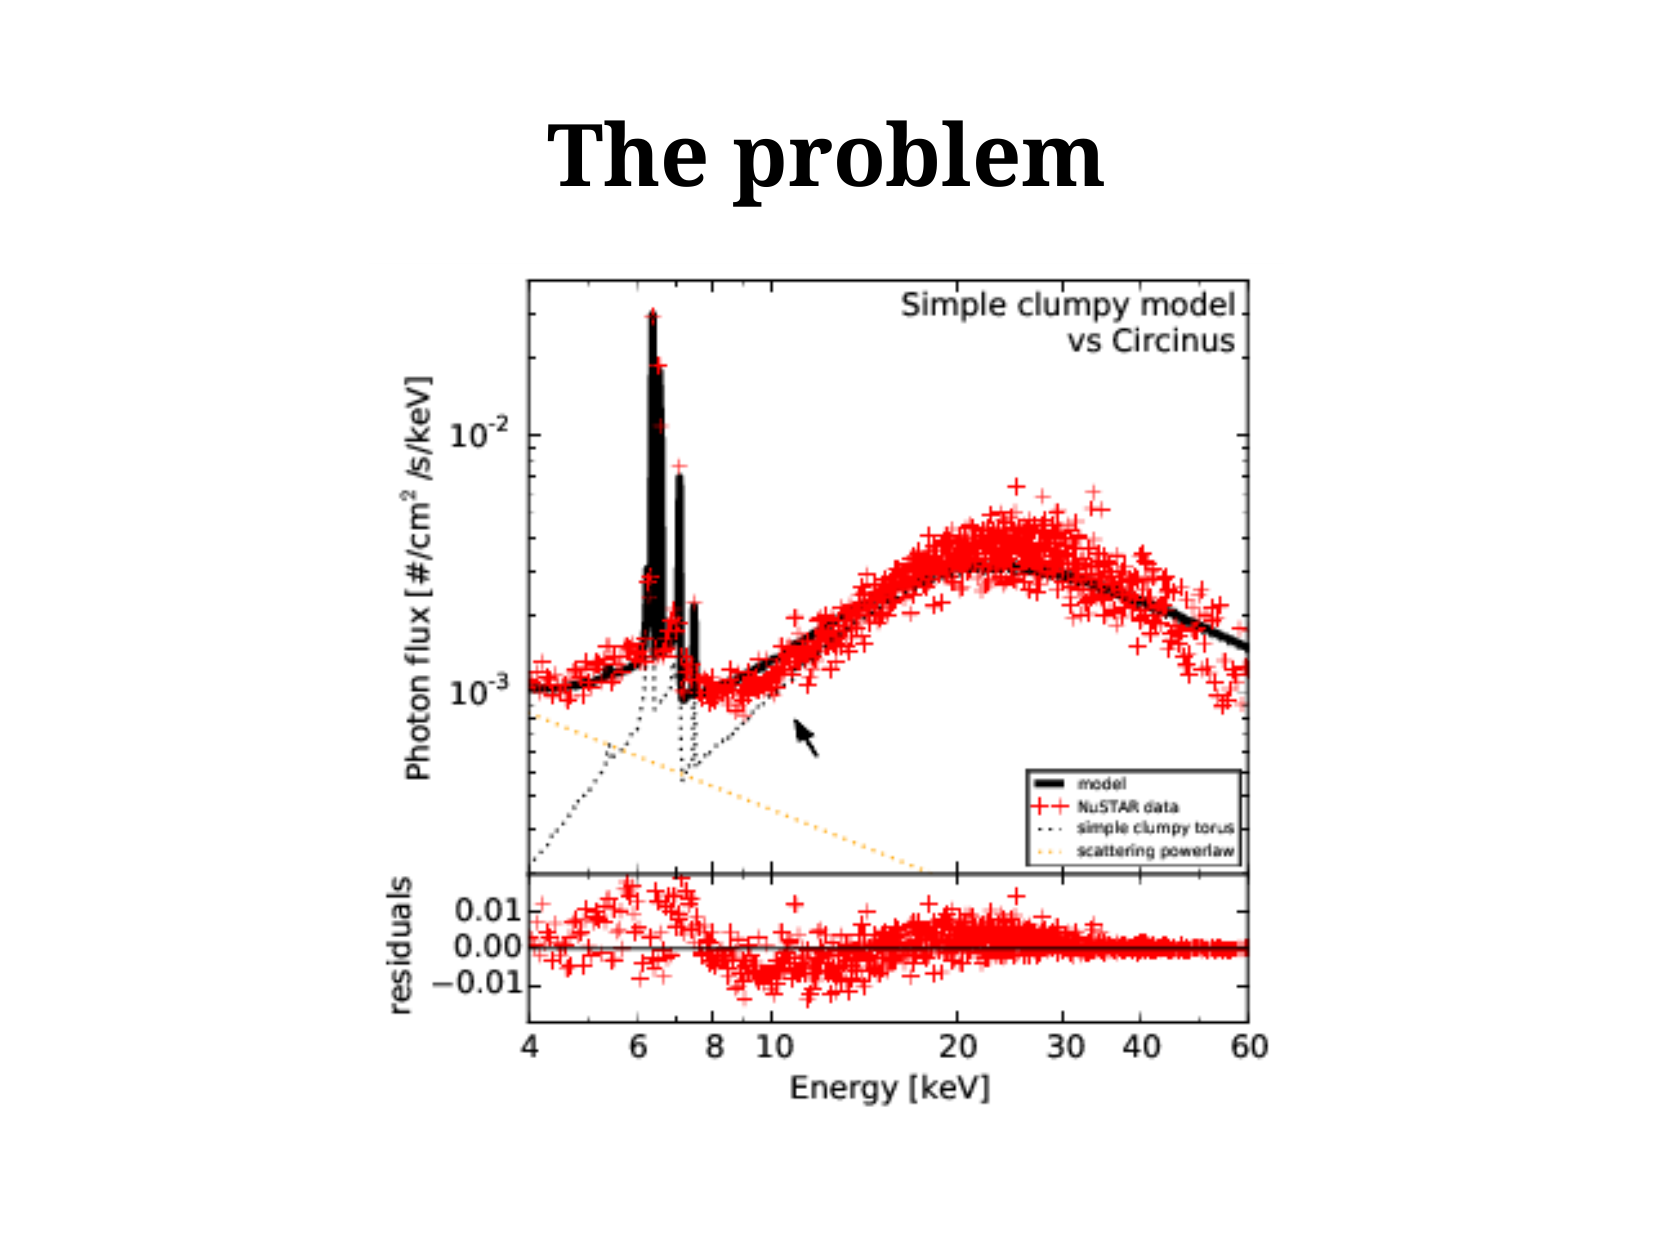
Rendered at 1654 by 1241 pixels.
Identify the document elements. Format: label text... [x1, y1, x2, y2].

title The problem [82, 49, 1571, 257]
picture [369, 262, 1284, 1126]
